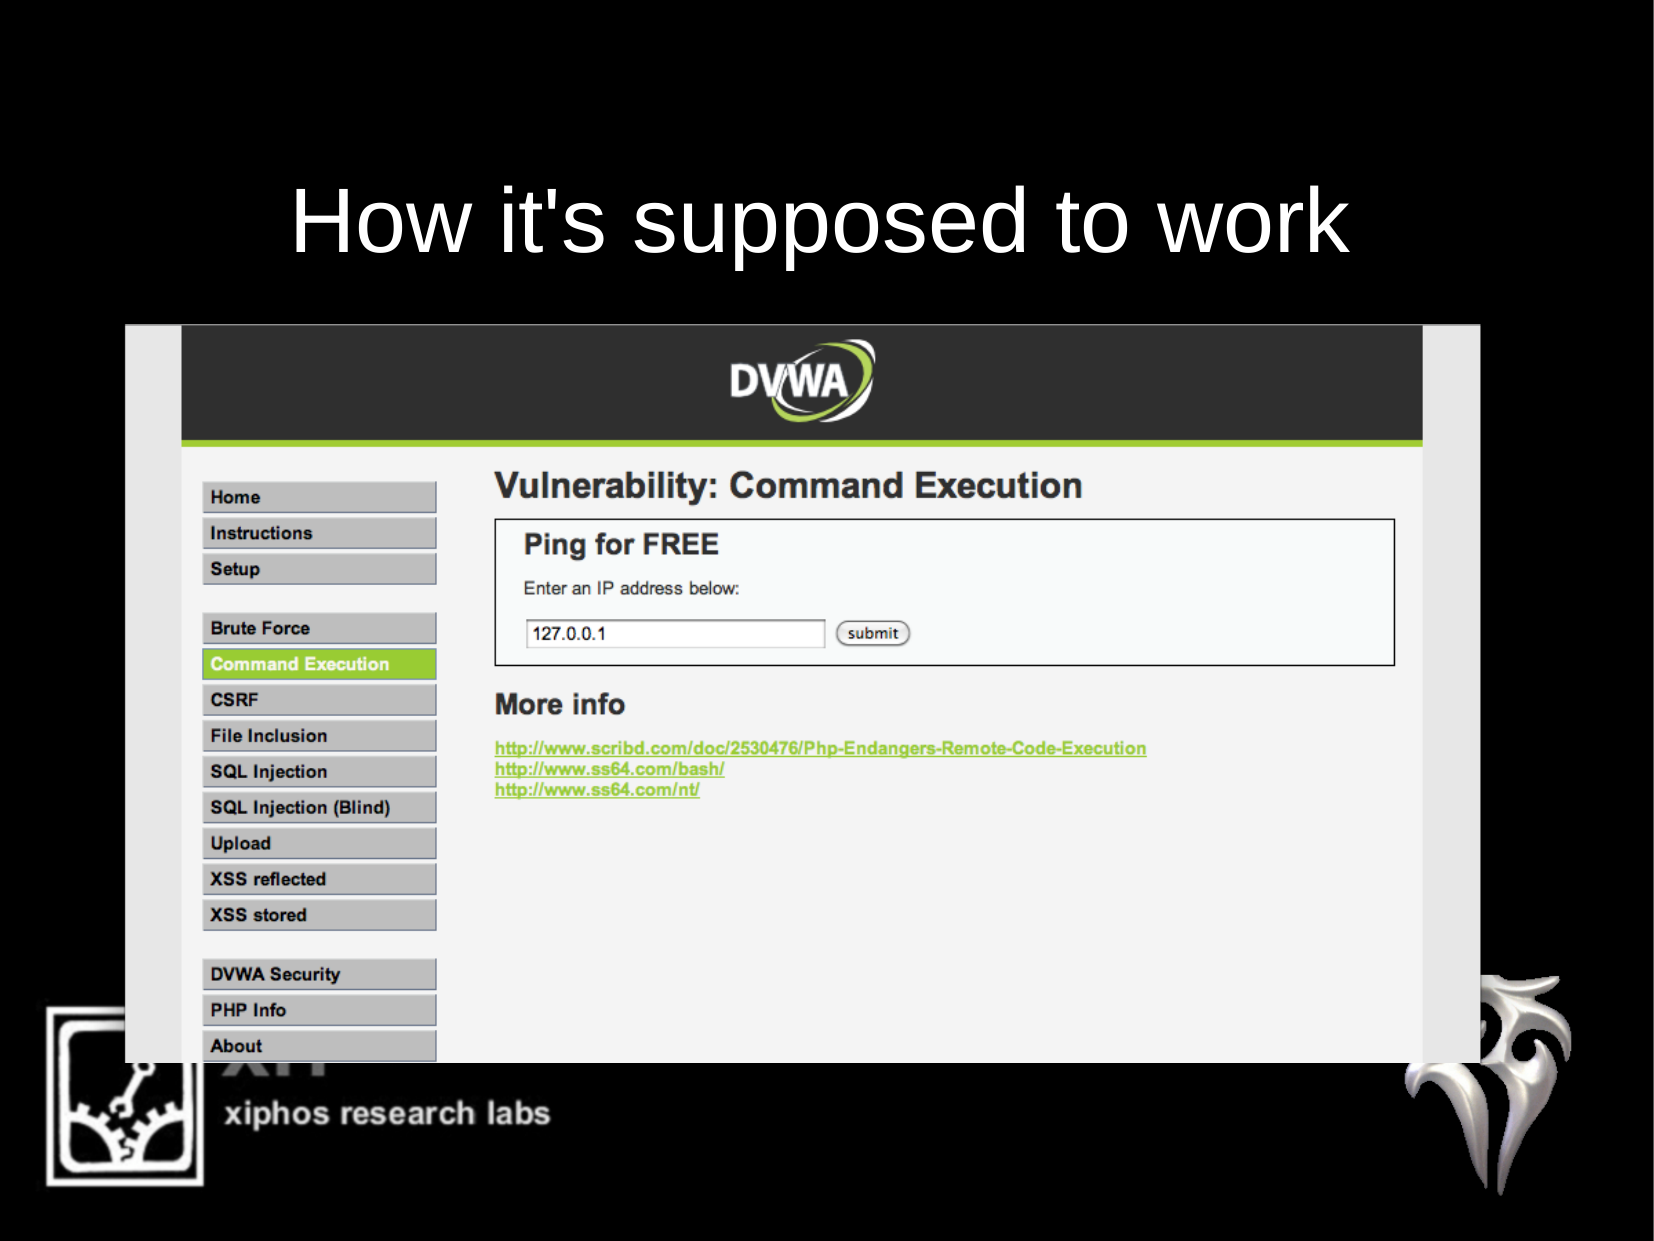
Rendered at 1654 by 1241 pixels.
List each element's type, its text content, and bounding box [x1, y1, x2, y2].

title How it's supposed to work [135, 117, 1506, 324]
picture [0, 0, 1654, 1241]
